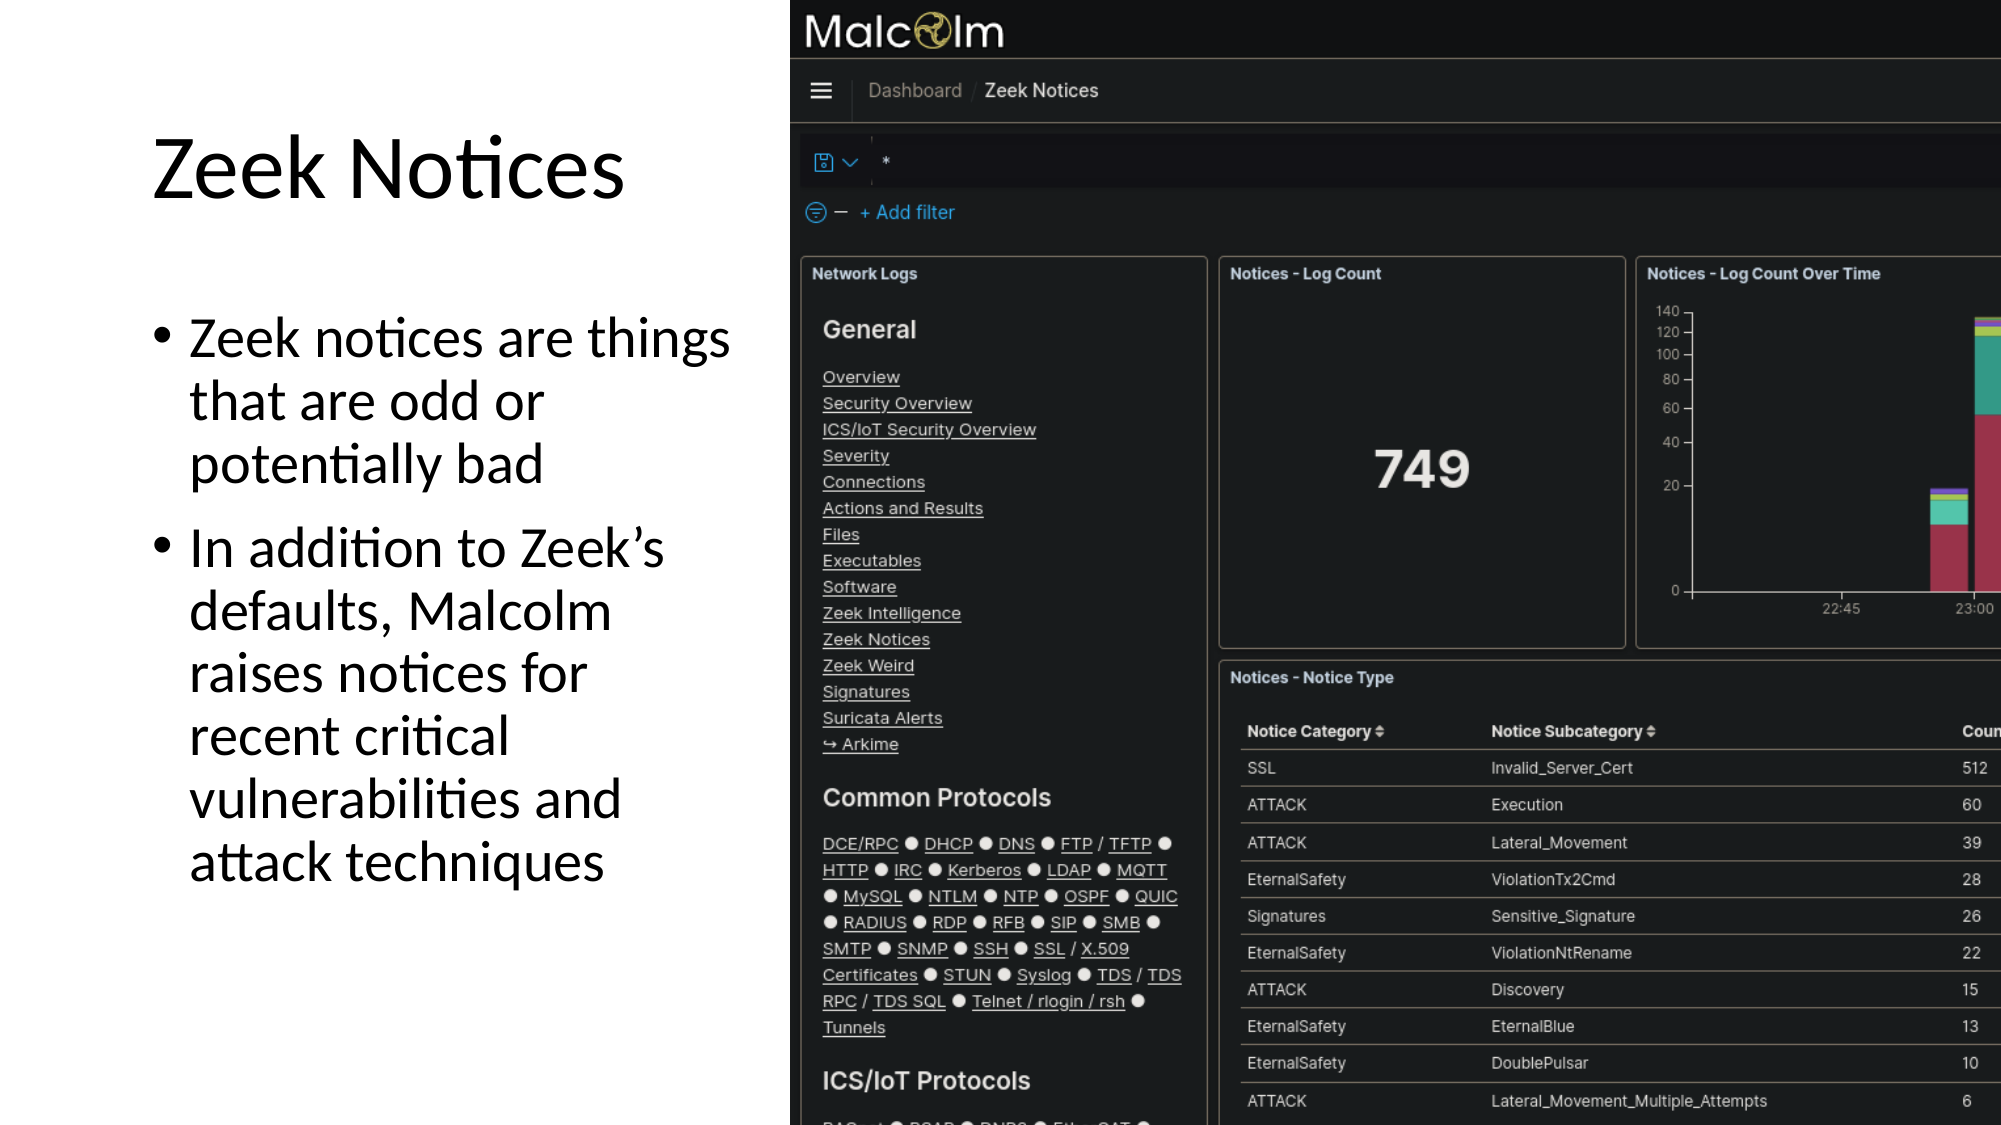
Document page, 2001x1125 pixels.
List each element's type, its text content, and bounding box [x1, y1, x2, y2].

title Zeek Notices [137, 59, 790, 278]
picture [790, 0, 2000, 1125]
list Zeek notices are things that are odd or potentially bad In addition to Zeek’s defaults, Malcolm raises notices for recent critical vulnerabilities and attack techniques [137, 299, 751, 1066]
